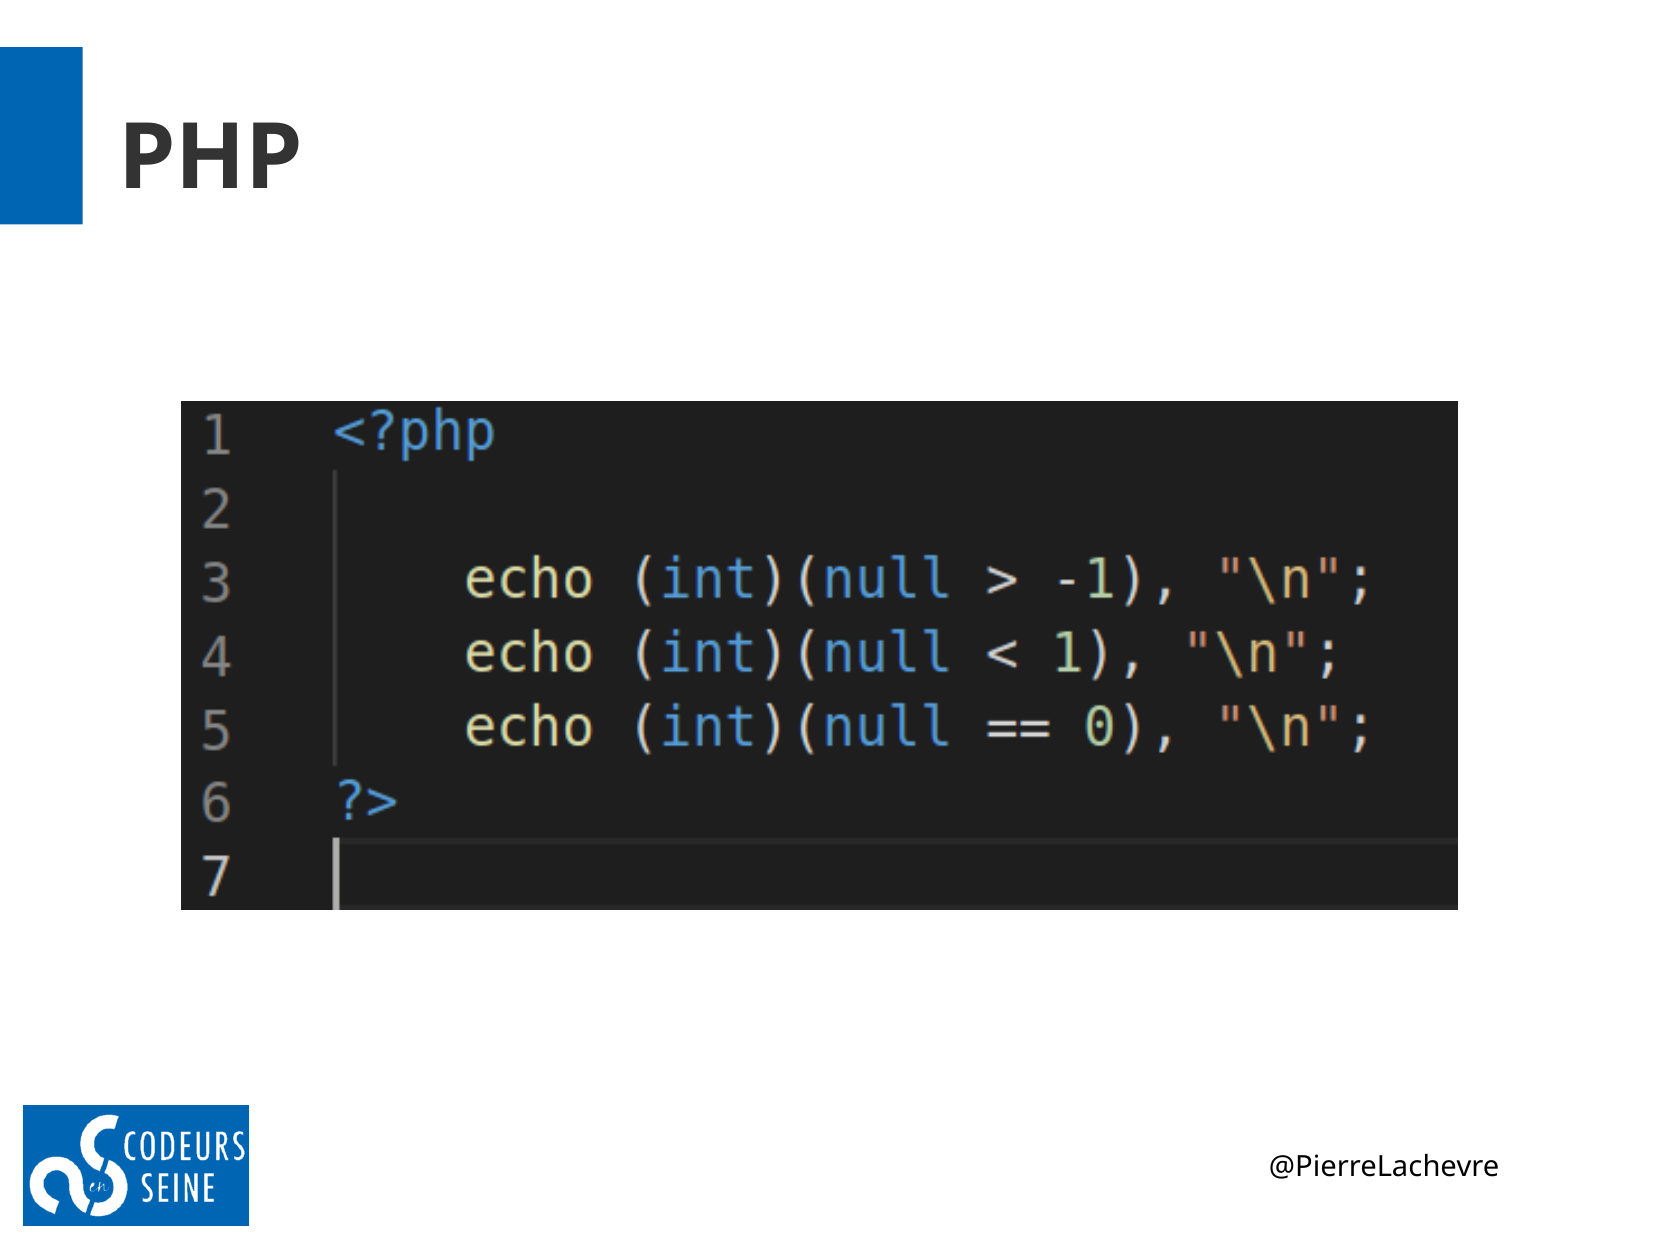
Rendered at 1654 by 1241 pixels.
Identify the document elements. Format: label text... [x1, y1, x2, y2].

picture [181, 401, 1458, 910]
picture [23, 1105, 249, 1226]
title PHP [118, 49, 1571, 257]
